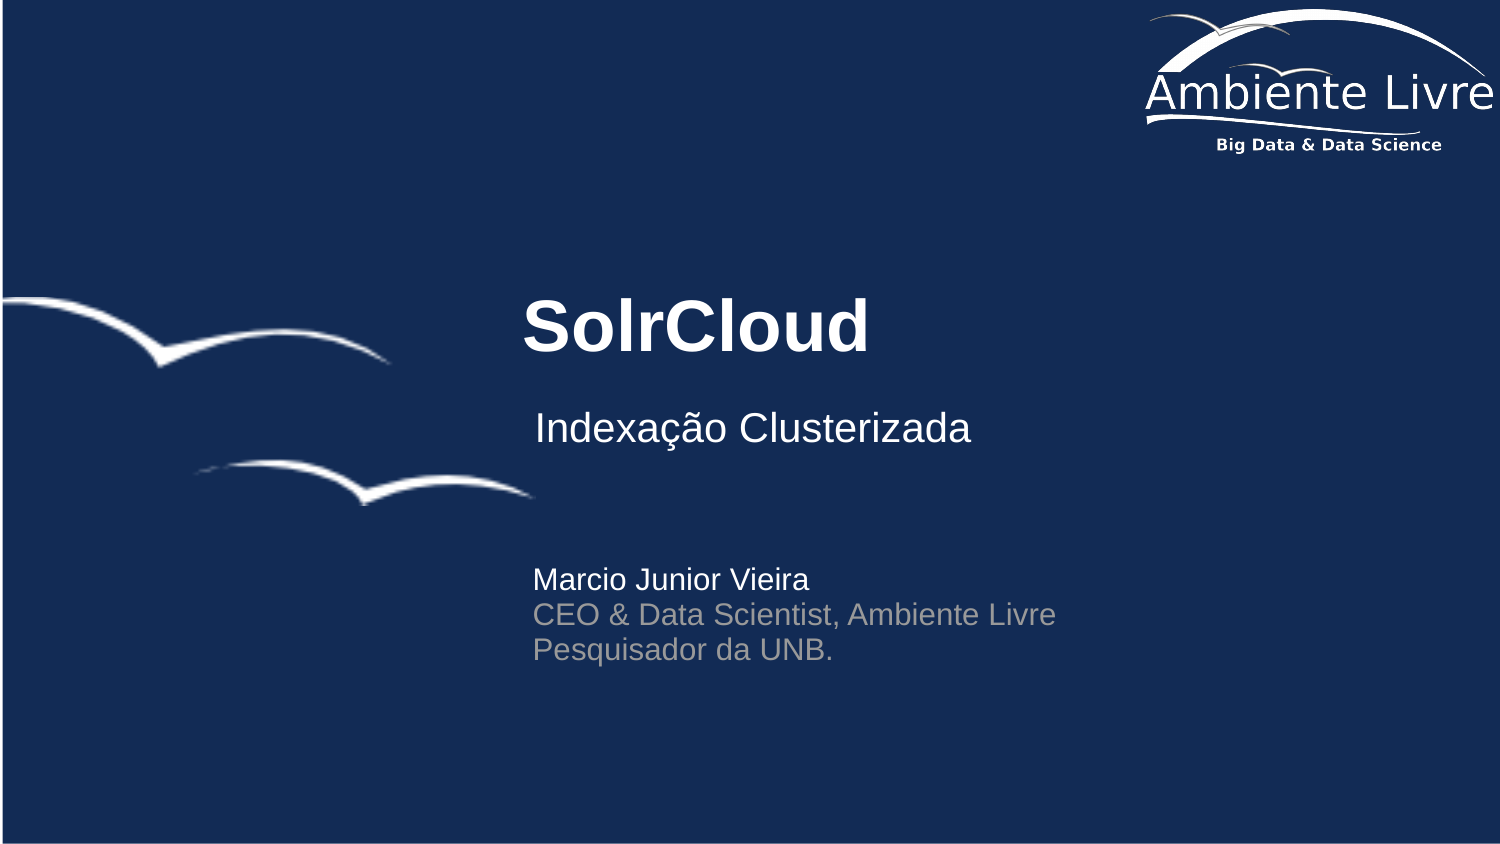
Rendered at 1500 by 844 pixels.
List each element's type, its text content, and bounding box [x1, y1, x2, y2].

text_box Indexação Clusterizada [519, 393, 1500, 521]
picture [0, 297, 536, 506]
title SolrCloud [507, 165, 1489, 367]
picture [1145, 9, 1493, 154]
text_box Marcio Junior Vieira CEO & Data Scientist, Ambiente Livre Pesquisador da UNB. [517, 555, 1477, 814]
